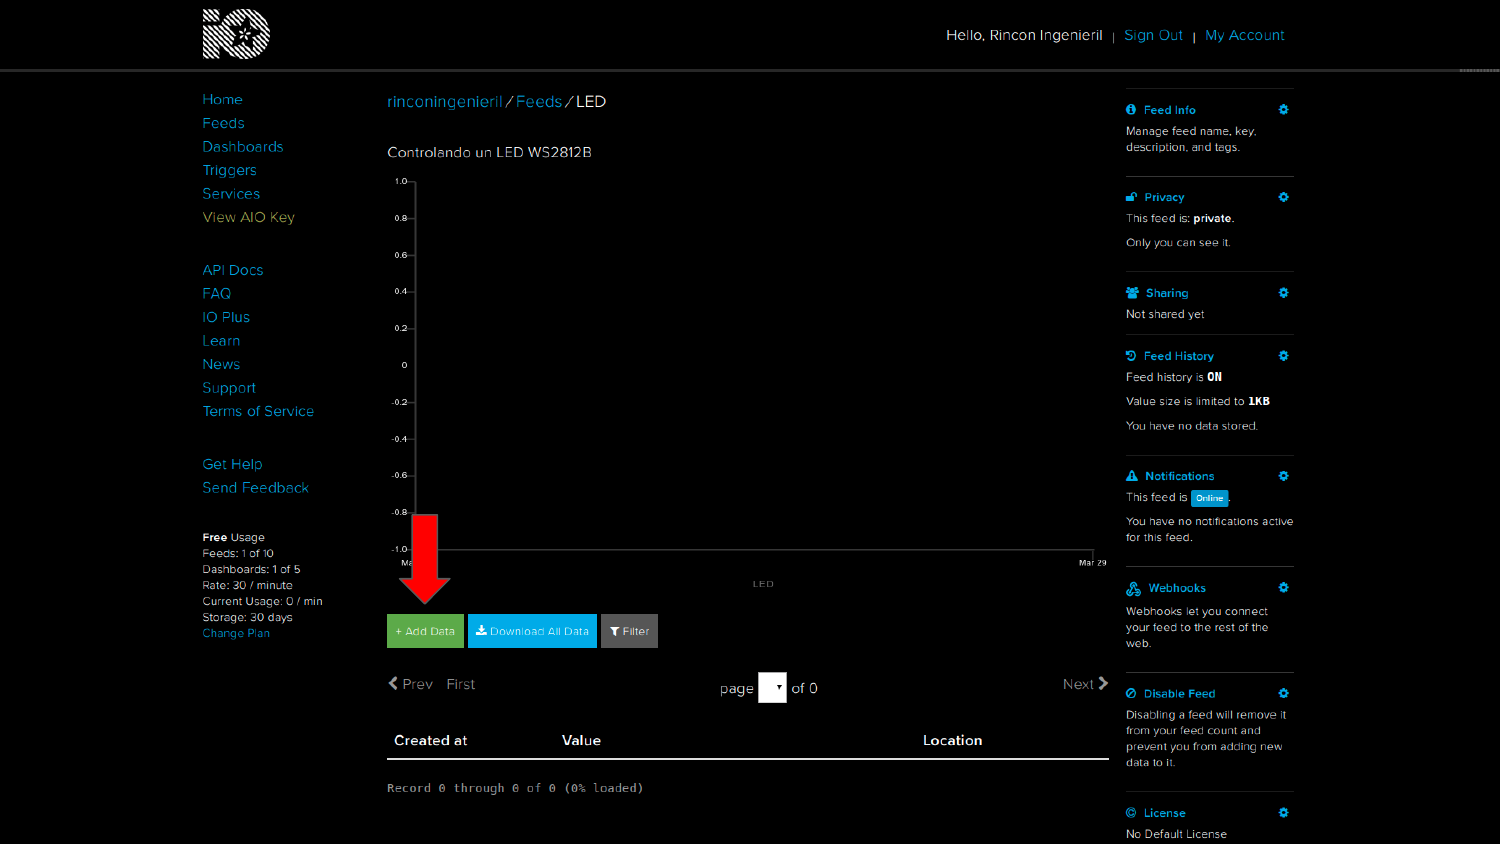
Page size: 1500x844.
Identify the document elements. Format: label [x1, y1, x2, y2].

picture [0, 0, 1500, 844]
text_box [399, 514, 450, 604]
